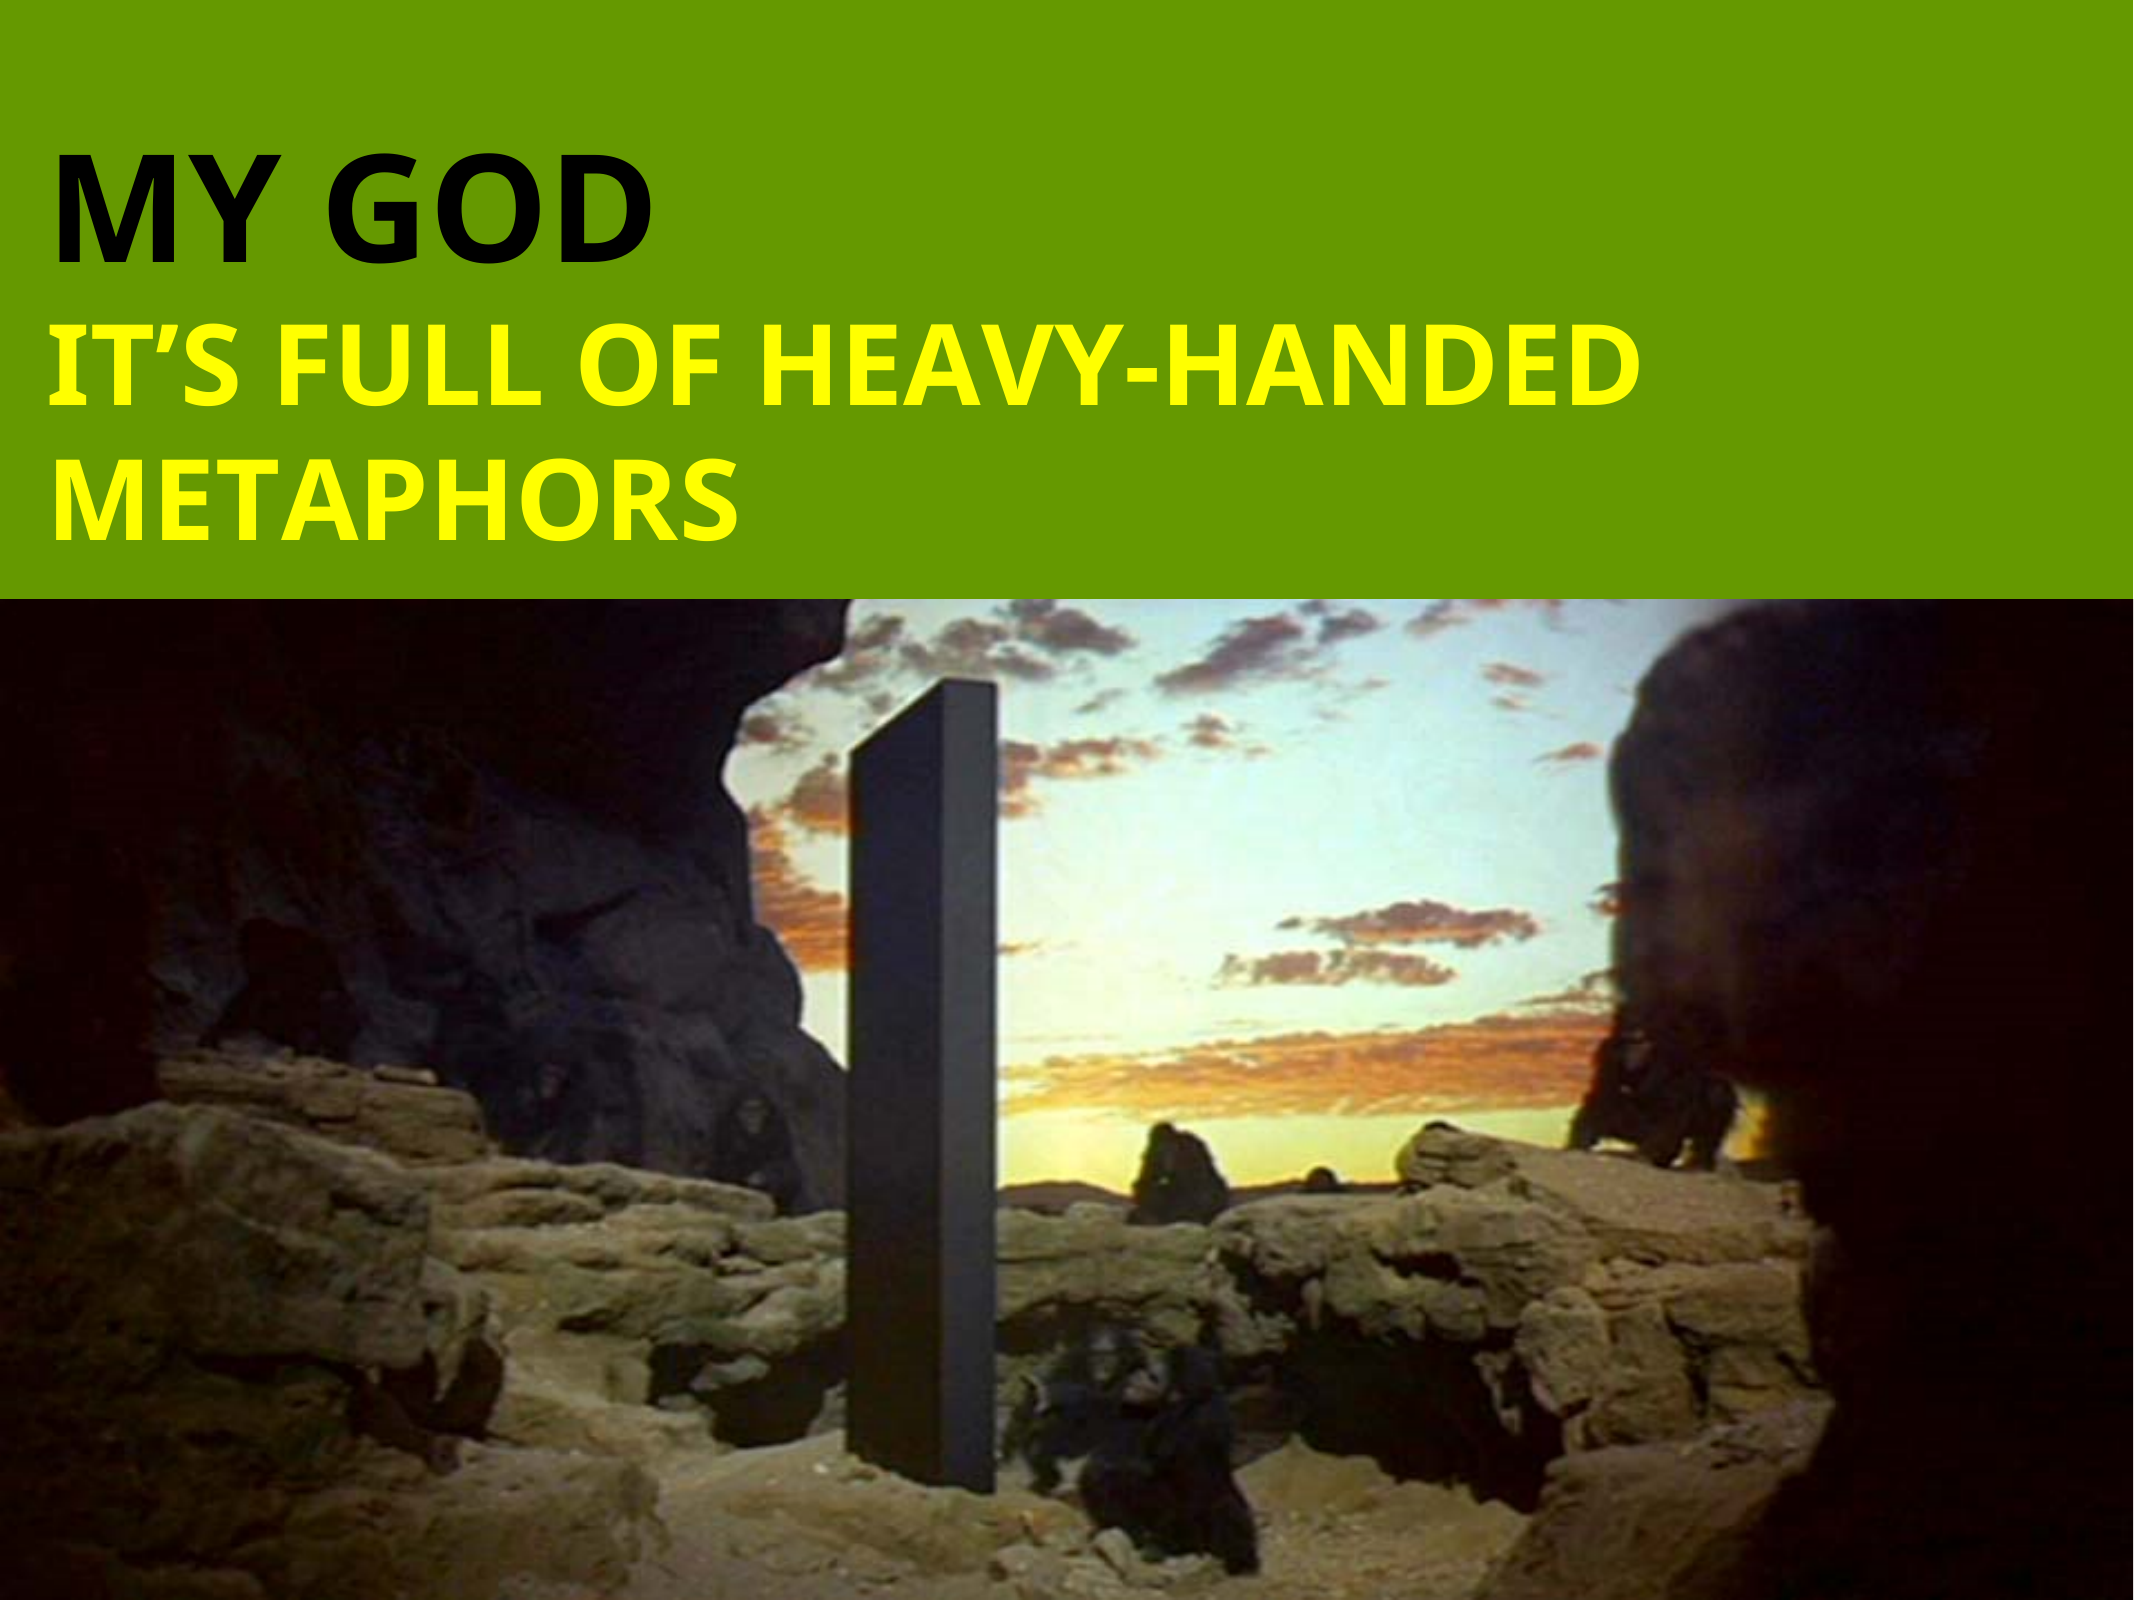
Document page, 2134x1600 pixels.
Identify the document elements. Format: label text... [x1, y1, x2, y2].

picture [0, 599, 2134, 1600]
text_box MY GOD IT’S FULL OF HEAVY-HANDED METAPHORS [37, 112, 2100, 558]
